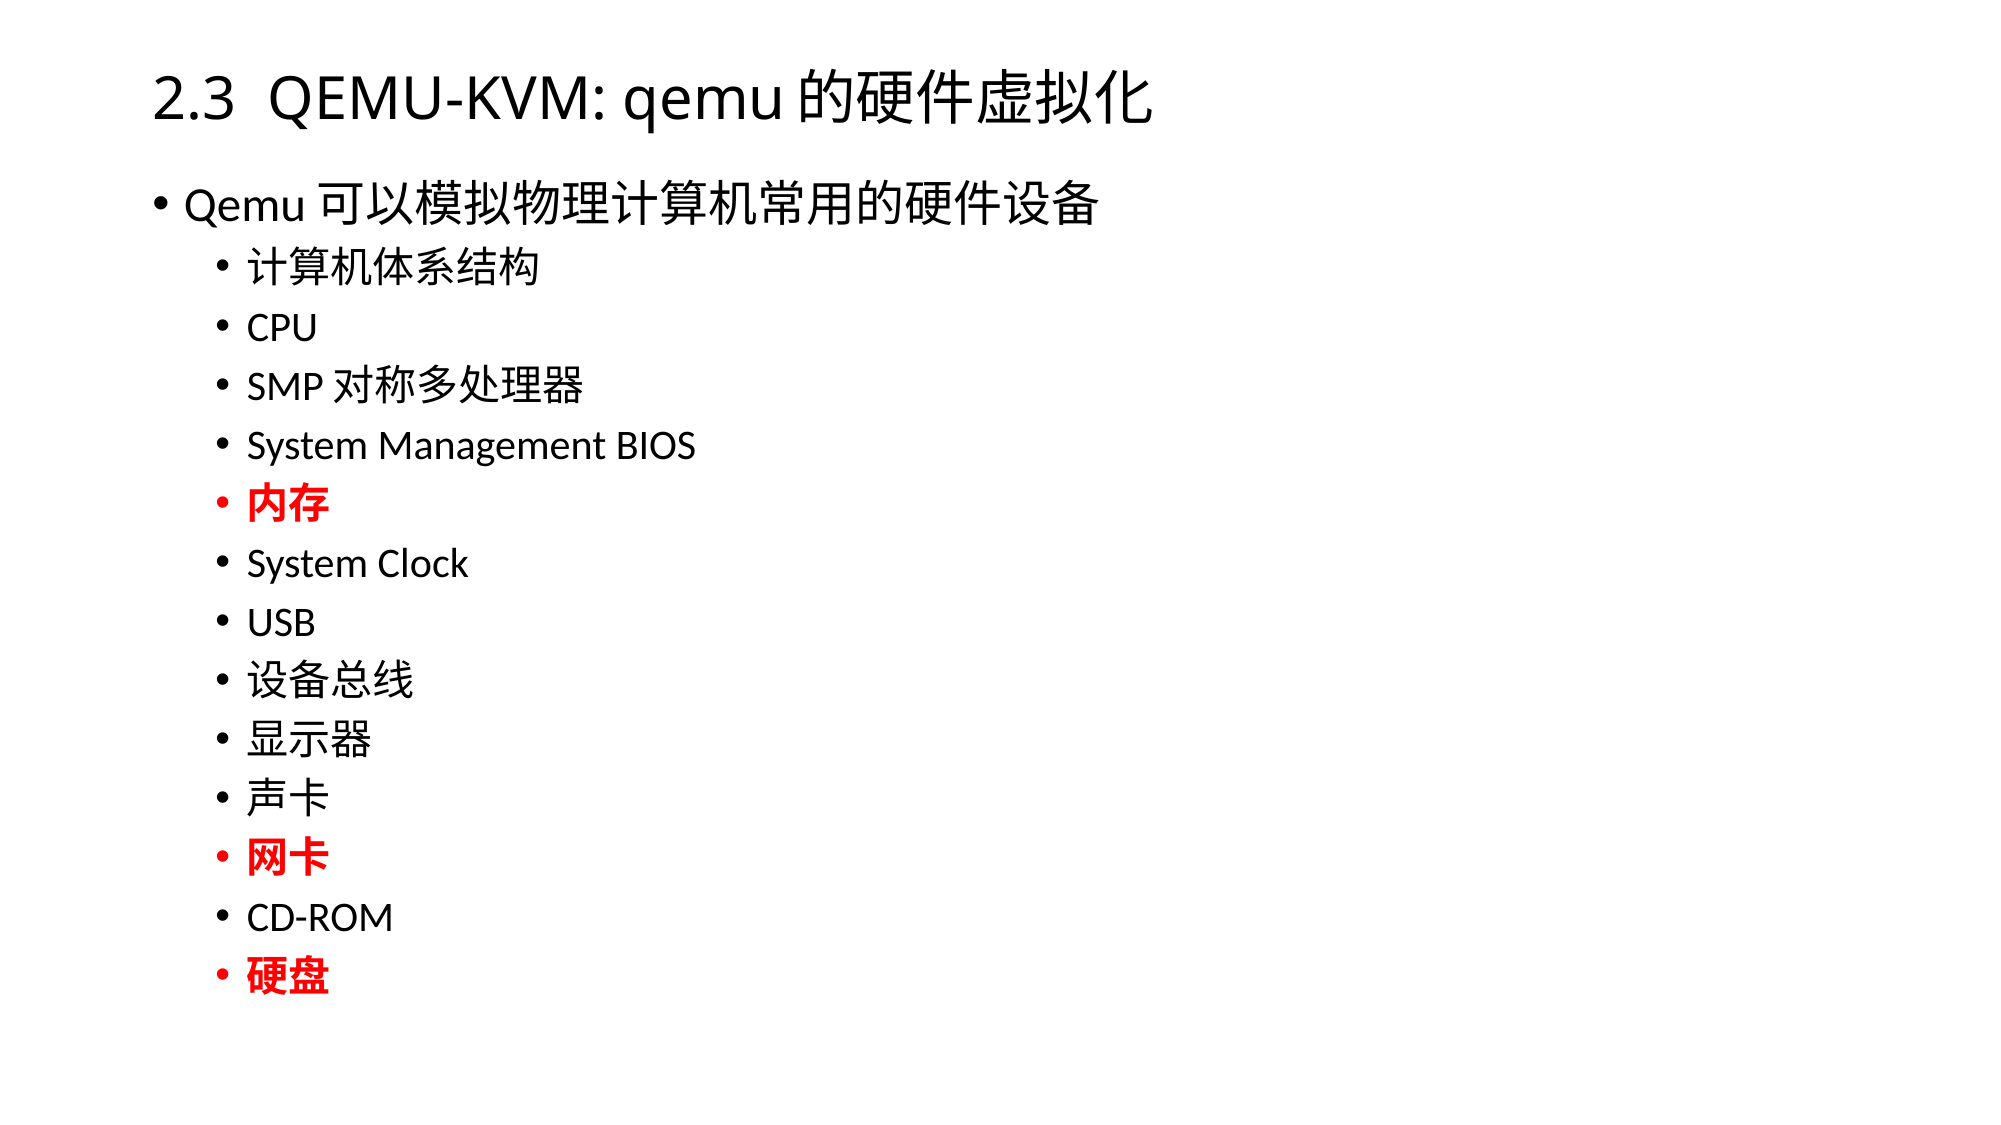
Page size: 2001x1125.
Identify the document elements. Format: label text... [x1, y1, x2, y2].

list Qemu可以模拟物理计算机常用的硬件设备 计算机体系结构 CPU SMP对称多处理器 System Management BIOS 内存 System Clock USB 设备总线 显示器 声卡 网卡 CD-ROM 硬盘 [137, 171, 1863, 1014]
title 2.3 QEMU-KVM: qemu的硬件虚拟化 [137, 59, 1863, 140]
